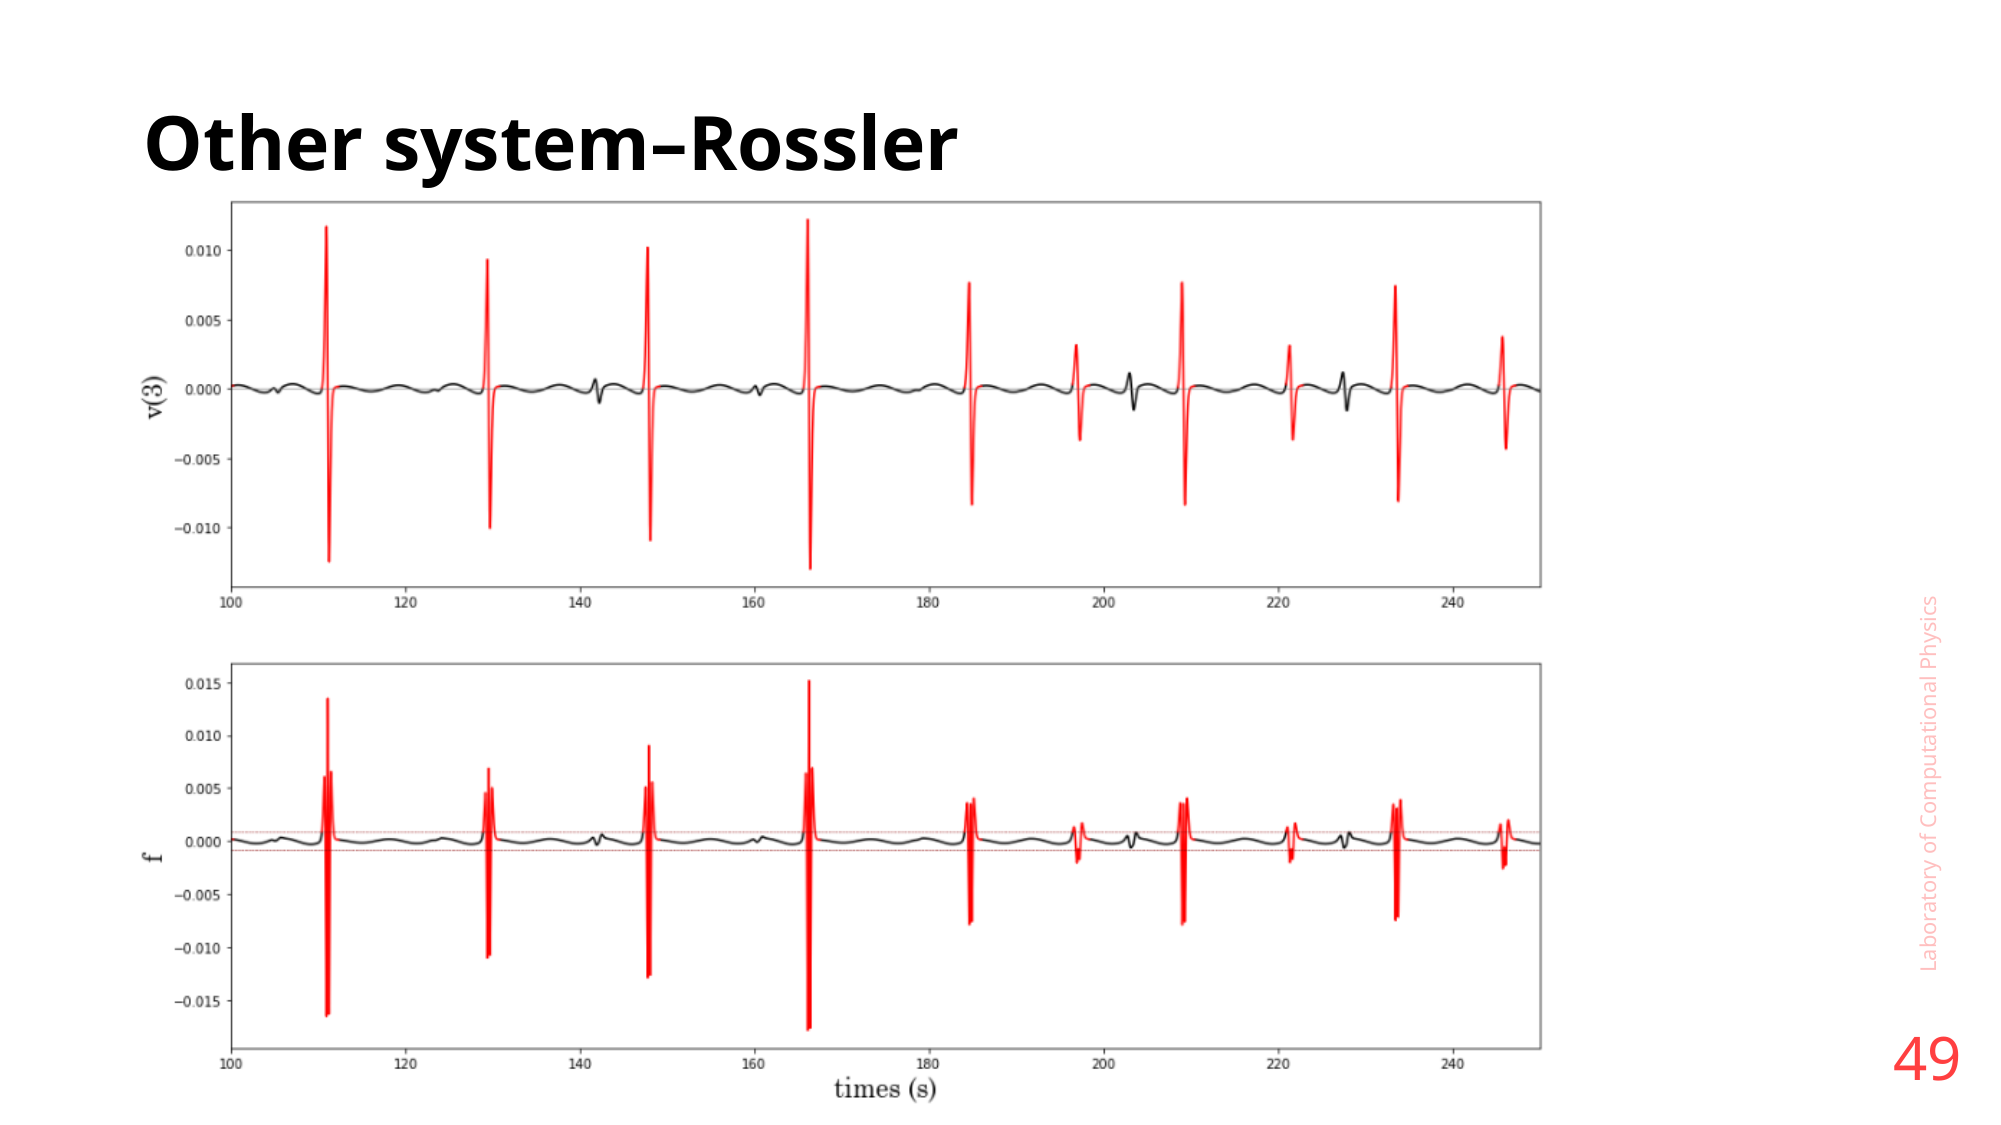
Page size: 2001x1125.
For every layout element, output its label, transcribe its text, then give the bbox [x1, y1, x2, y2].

picture [129, 194, 1548, 1112]
title Other system–Rossler [128, 49, 1719, 195]
footer Laboratory of Computational Physics [1897, 400, 1958, 988]
slide_number 49 [1852, 1012, 2000, 1110]
